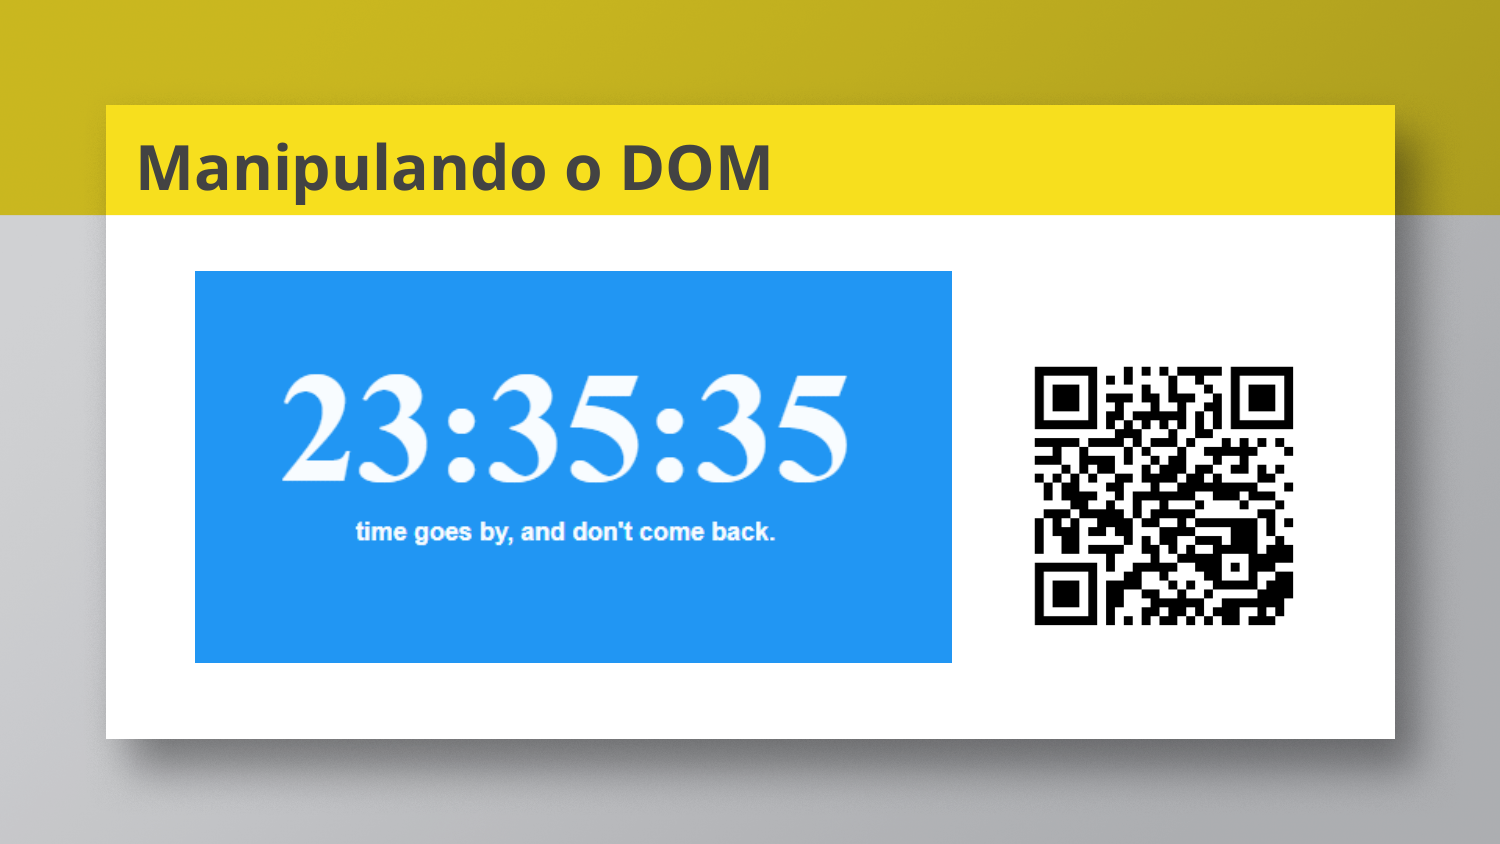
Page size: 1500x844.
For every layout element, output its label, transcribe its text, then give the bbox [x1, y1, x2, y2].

picture [0, 0, 1500, 844]
title Manipulando o DOM [120, 108, 1291, 219]
